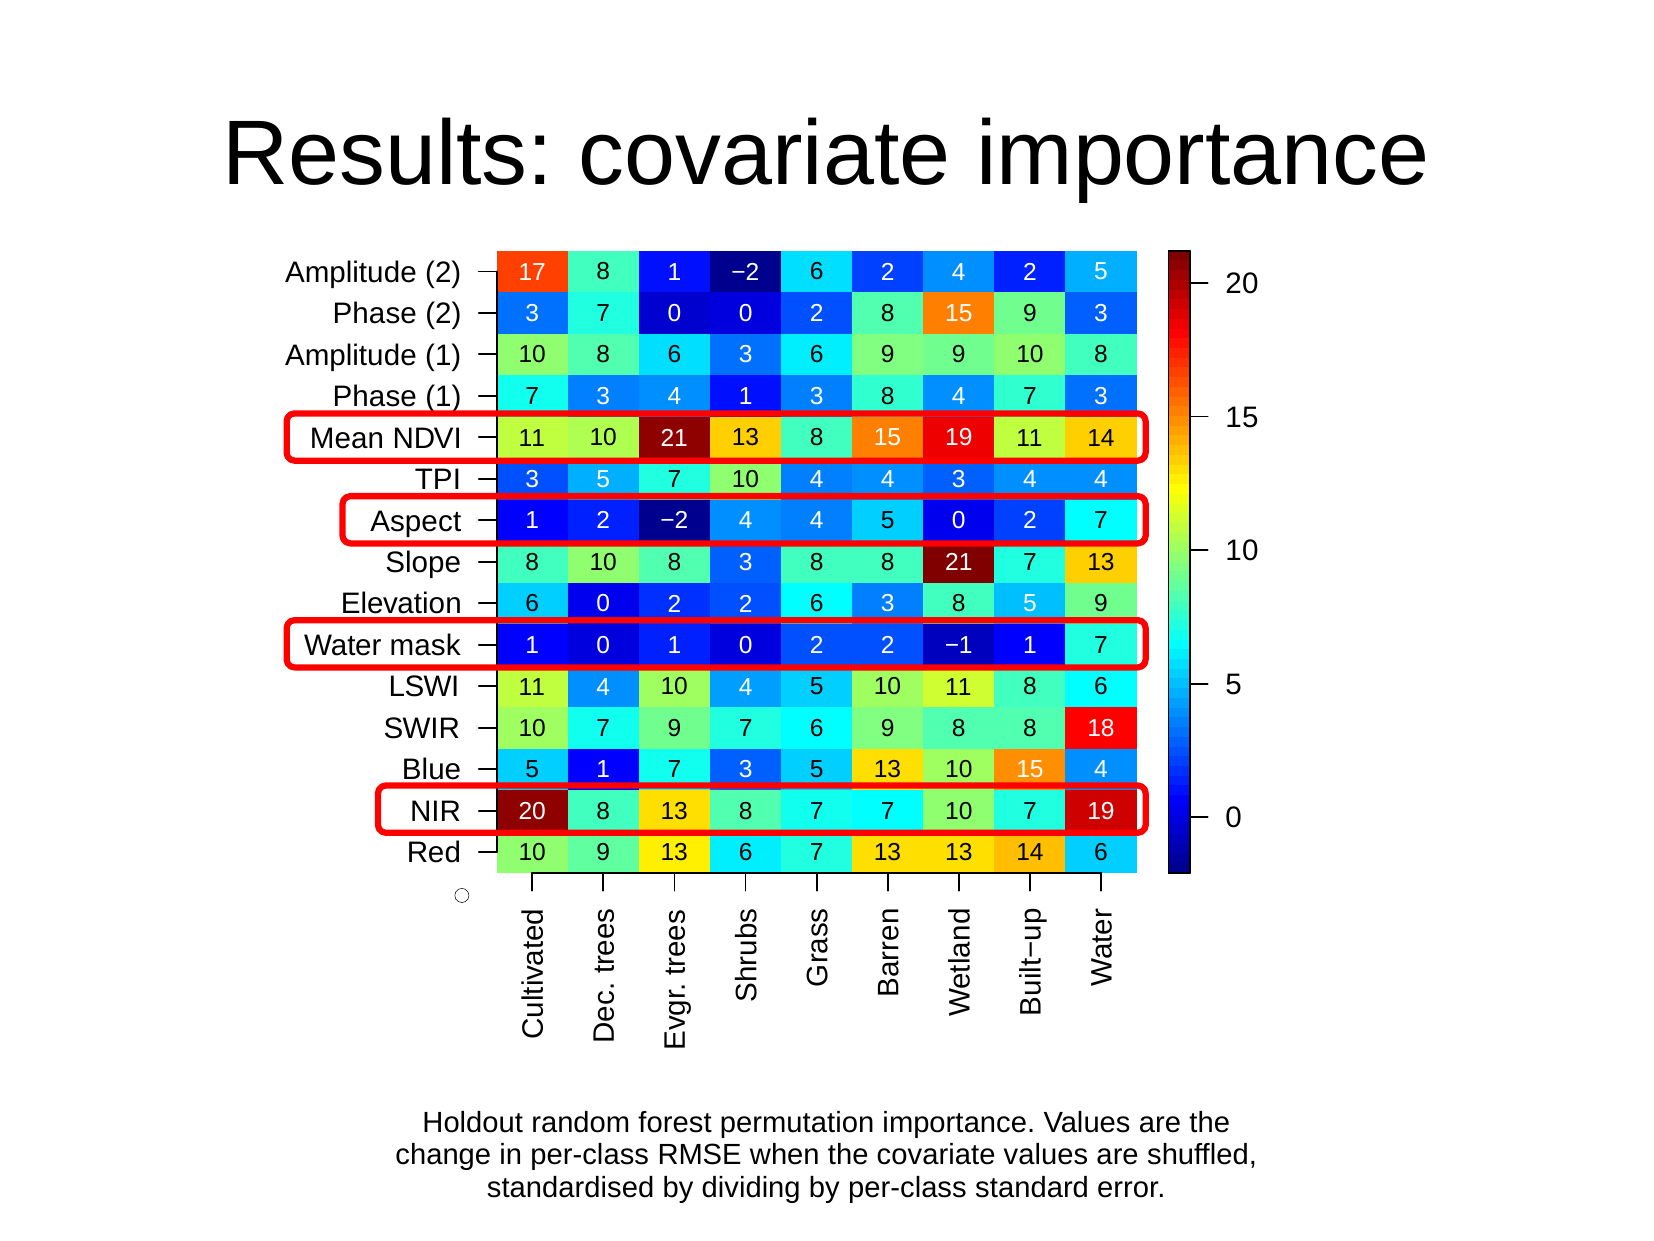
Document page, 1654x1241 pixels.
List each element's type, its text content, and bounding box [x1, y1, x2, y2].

title Results: covariate importance [82, 49, 1571, 257]
picture [346, 500, 851, 540]
text_box Holdout random forest permutation importance. Values are the change in per-class RMSE when the covariate values are shuffled, standardised by dividing by per-class standard error. [366, 1098, 1288, 1212]
picture [290, 624, 1142, 664]
picture [290, 417, 1142, 457]
picture [284, 257, 1259, 1052]
picture [924, 500, 1142, 540]
